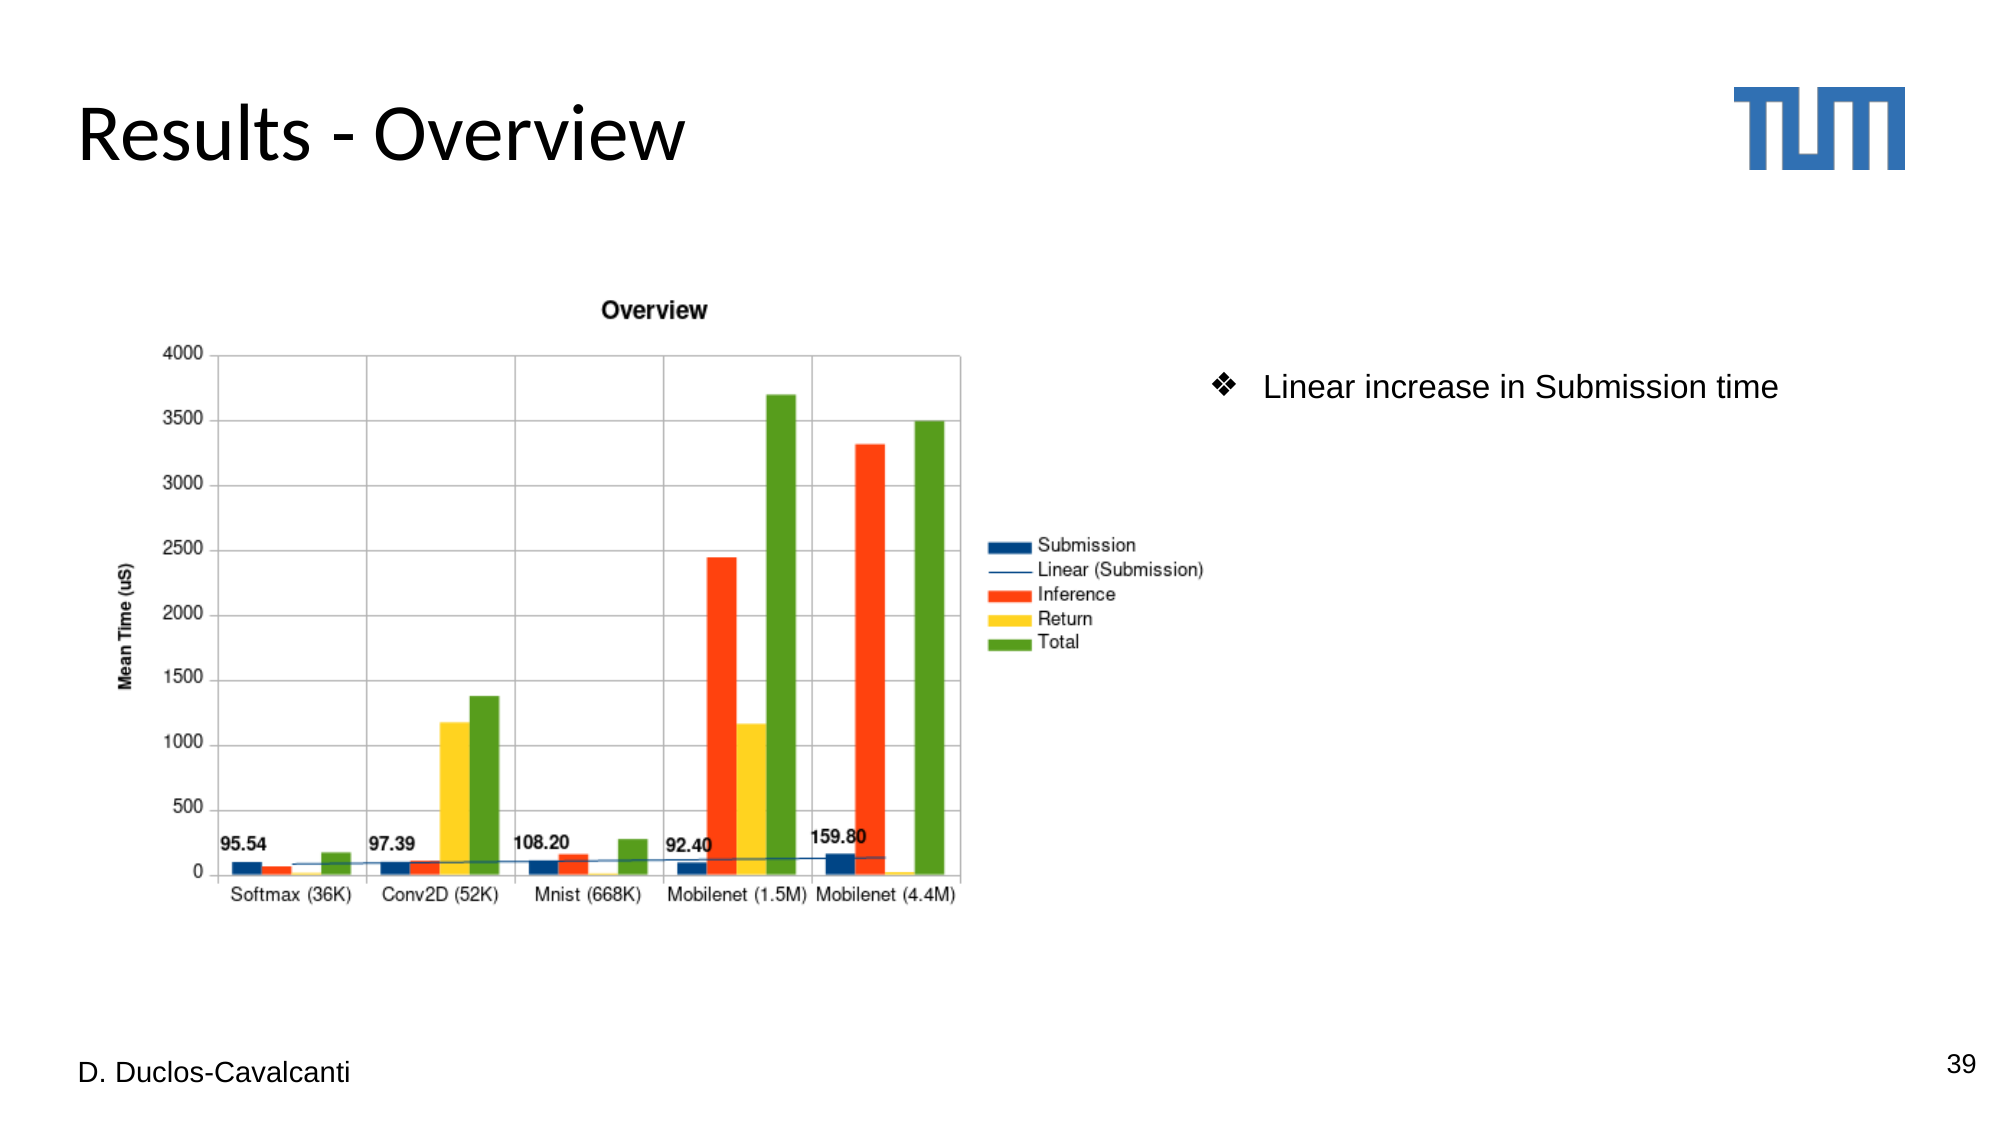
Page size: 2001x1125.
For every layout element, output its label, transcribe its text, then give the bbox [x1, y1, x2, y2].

picture [1734, 87, 1905, 170]
text_box Linear increase in Submission time [1173, 350, 1882, 421]
text_box D. Duclos-Cavalcanti [62, 1038, 383, 1104]
slide_number <number> [1871, 1038, 1992, 1125]
text_box Results - Overview [62, 64, 1698, 192]
picture [88, 273, 1221, 920]
